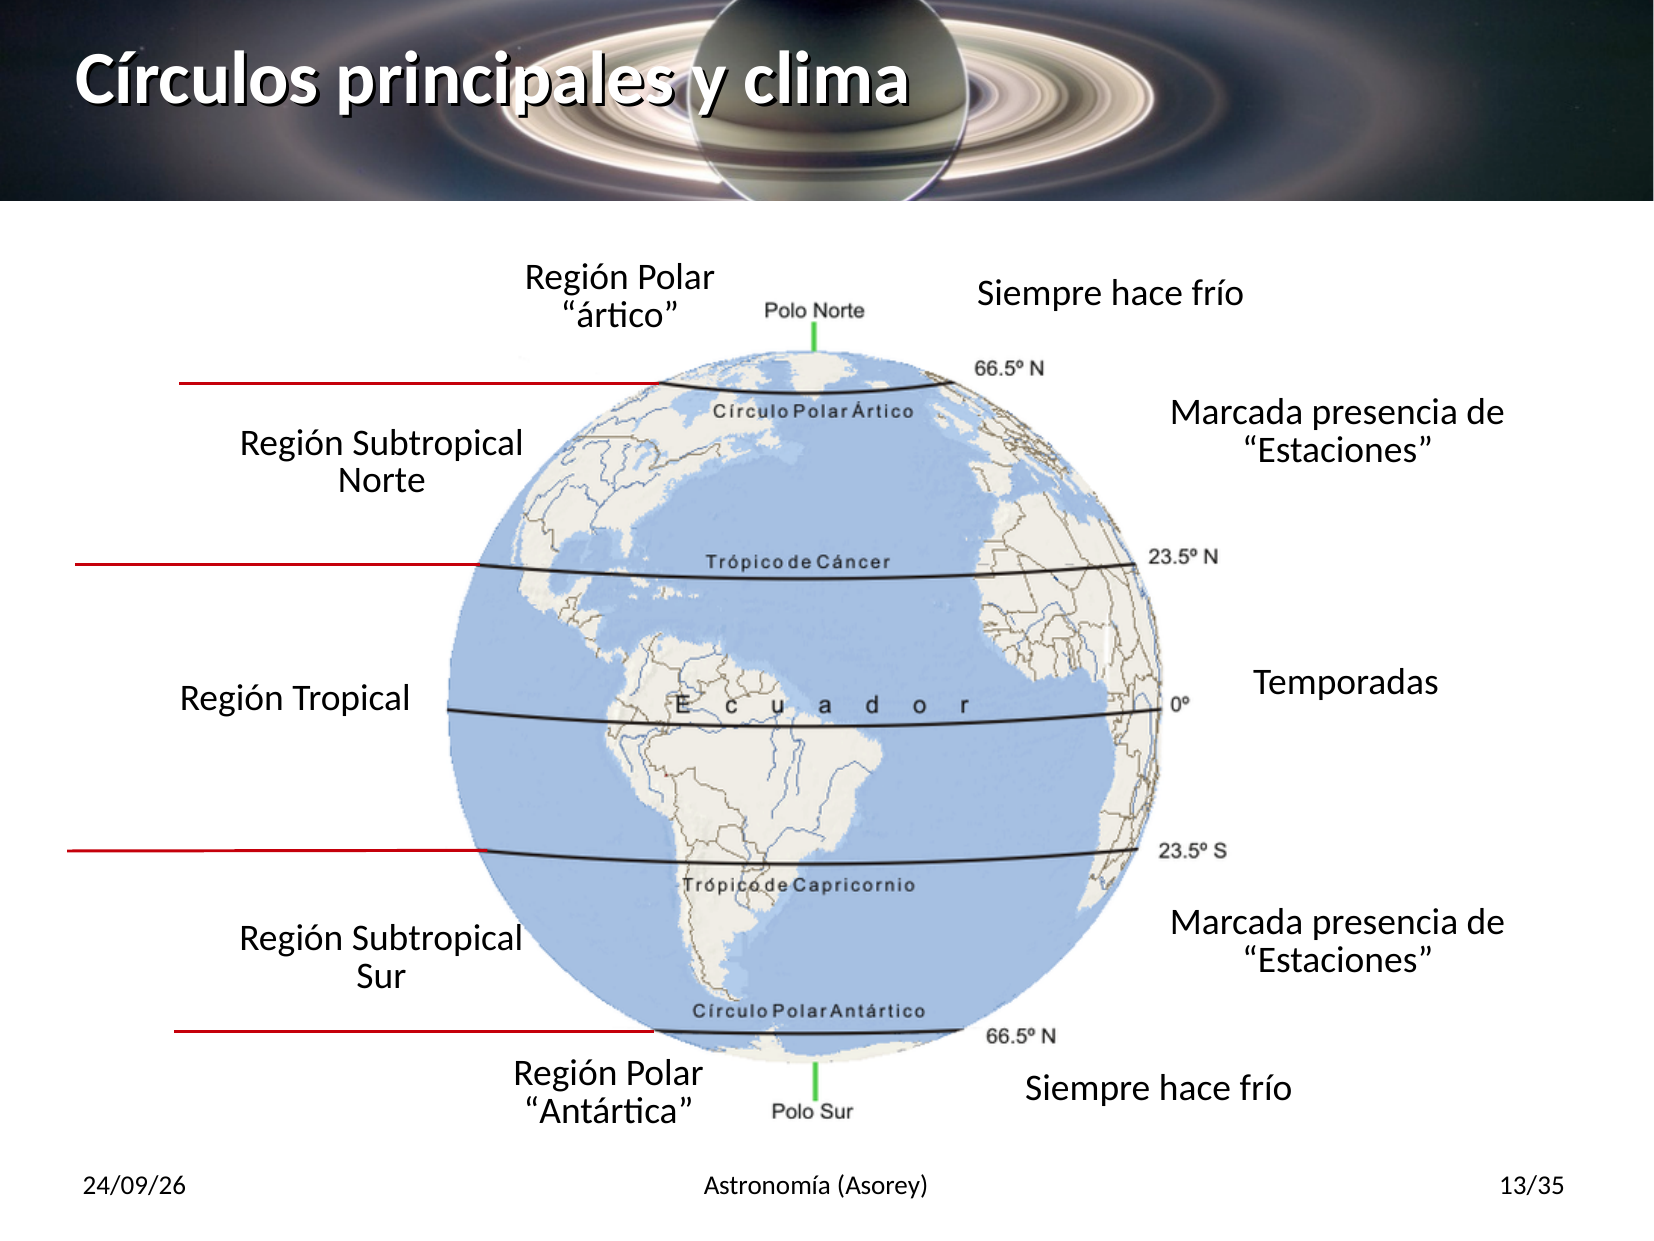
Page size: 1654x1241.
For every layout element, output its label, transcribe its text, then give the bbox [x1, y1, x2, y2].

text_box Marcada presencia de “Estaciones” [1155, 388, 1522, 496]
text_box Región Polar “ártico” [510, 253, 732, 361]
picture [364, 254, 1289, 1156]
text_box Temporadas [1238, 658, 1458, 720]
text_box Siempre hace frío [962, 269, 1261, 331]
text_box Región Subtropical Norte [225, 419, 541, 526]
text_box Región Polar “Antártica” [498, 1050, 721, 1157]
text_box Región Tropical [165, 675, 430, 736]
text_box Siempre hace frío [1010, 1065, 1309, 1126]
title Círculos principales y clima [75, 19, 1564, 151]
picture [0, 0, 1654, 201]
text_box Región Subtropical Sur [224, 915, 541, 1022]
text_box Marcada presencia de “Estaciones” [1155, 898, 1522, 1006]
